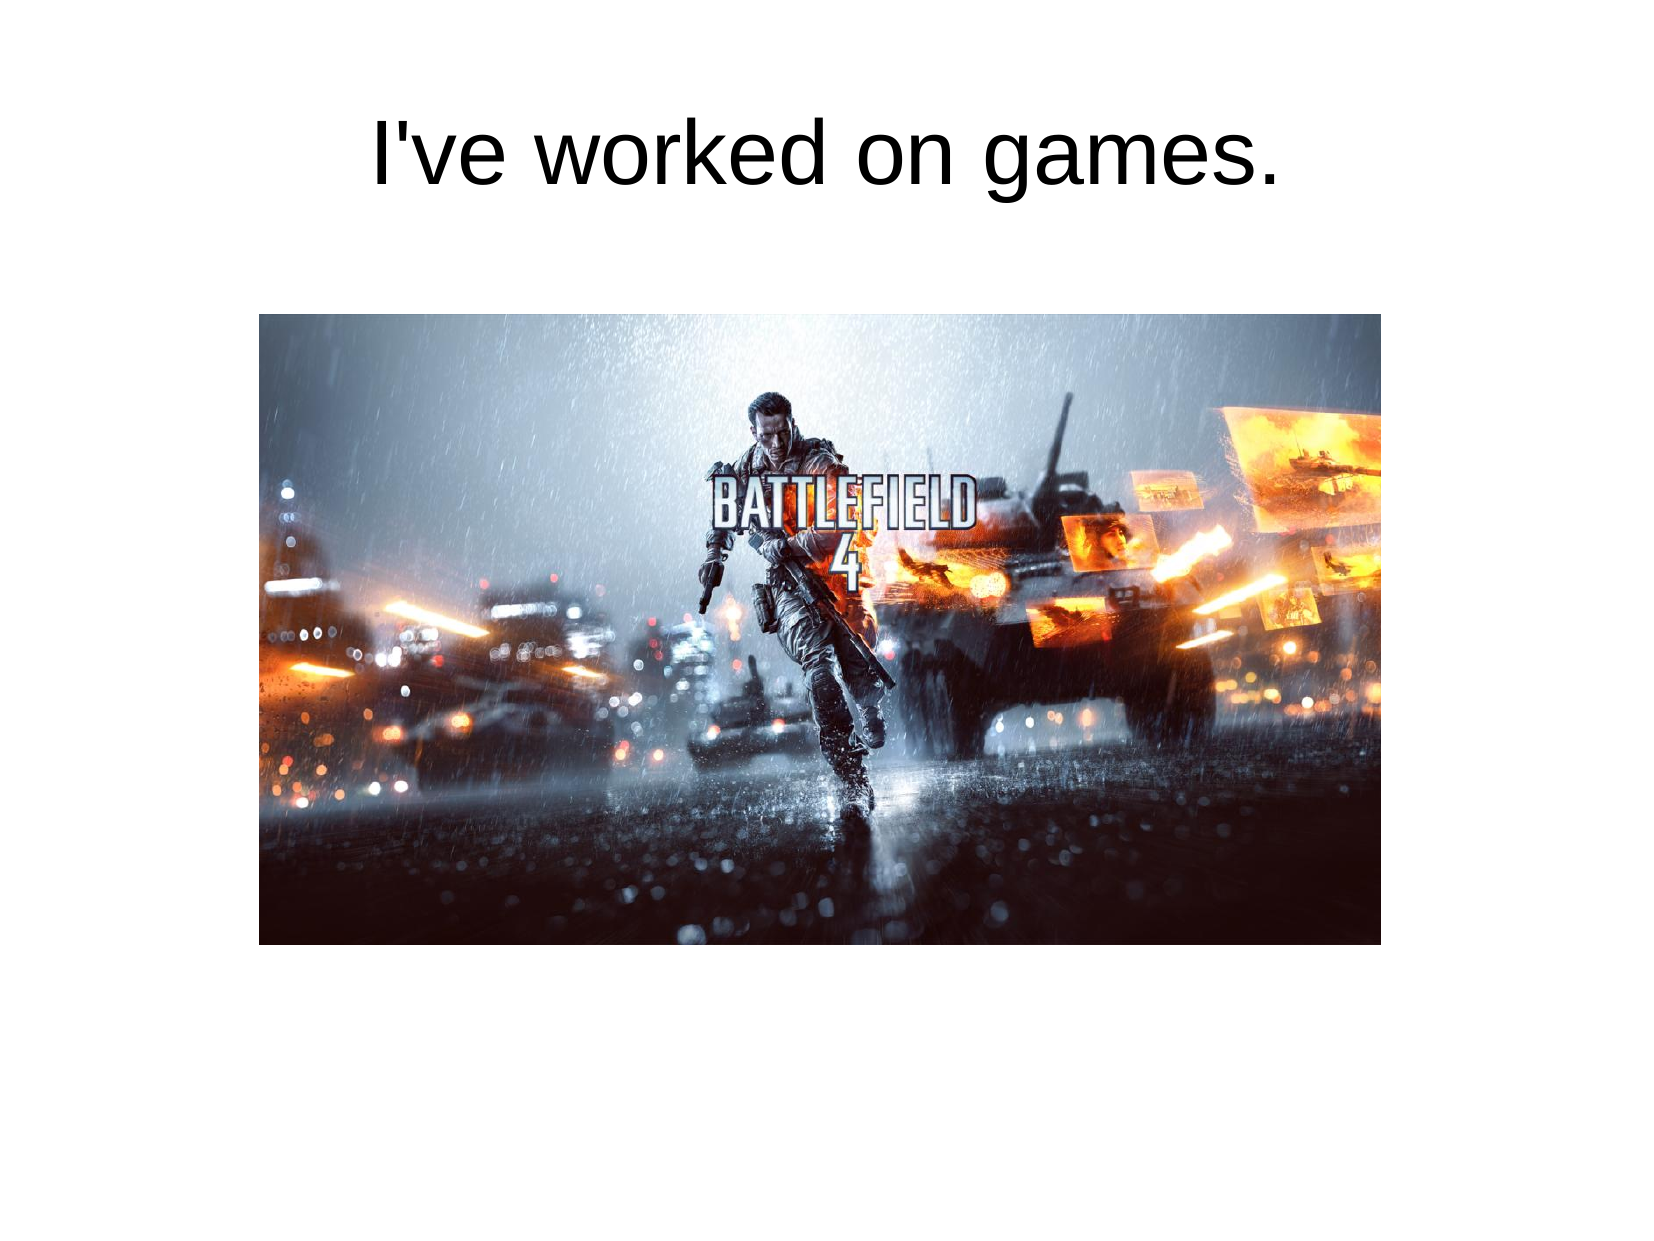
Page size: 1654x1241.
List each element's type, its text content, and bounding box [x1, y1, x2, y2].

title I've worked on games. [82, 49, 1571, 257]
picture [259, 314, 1381, 946]
